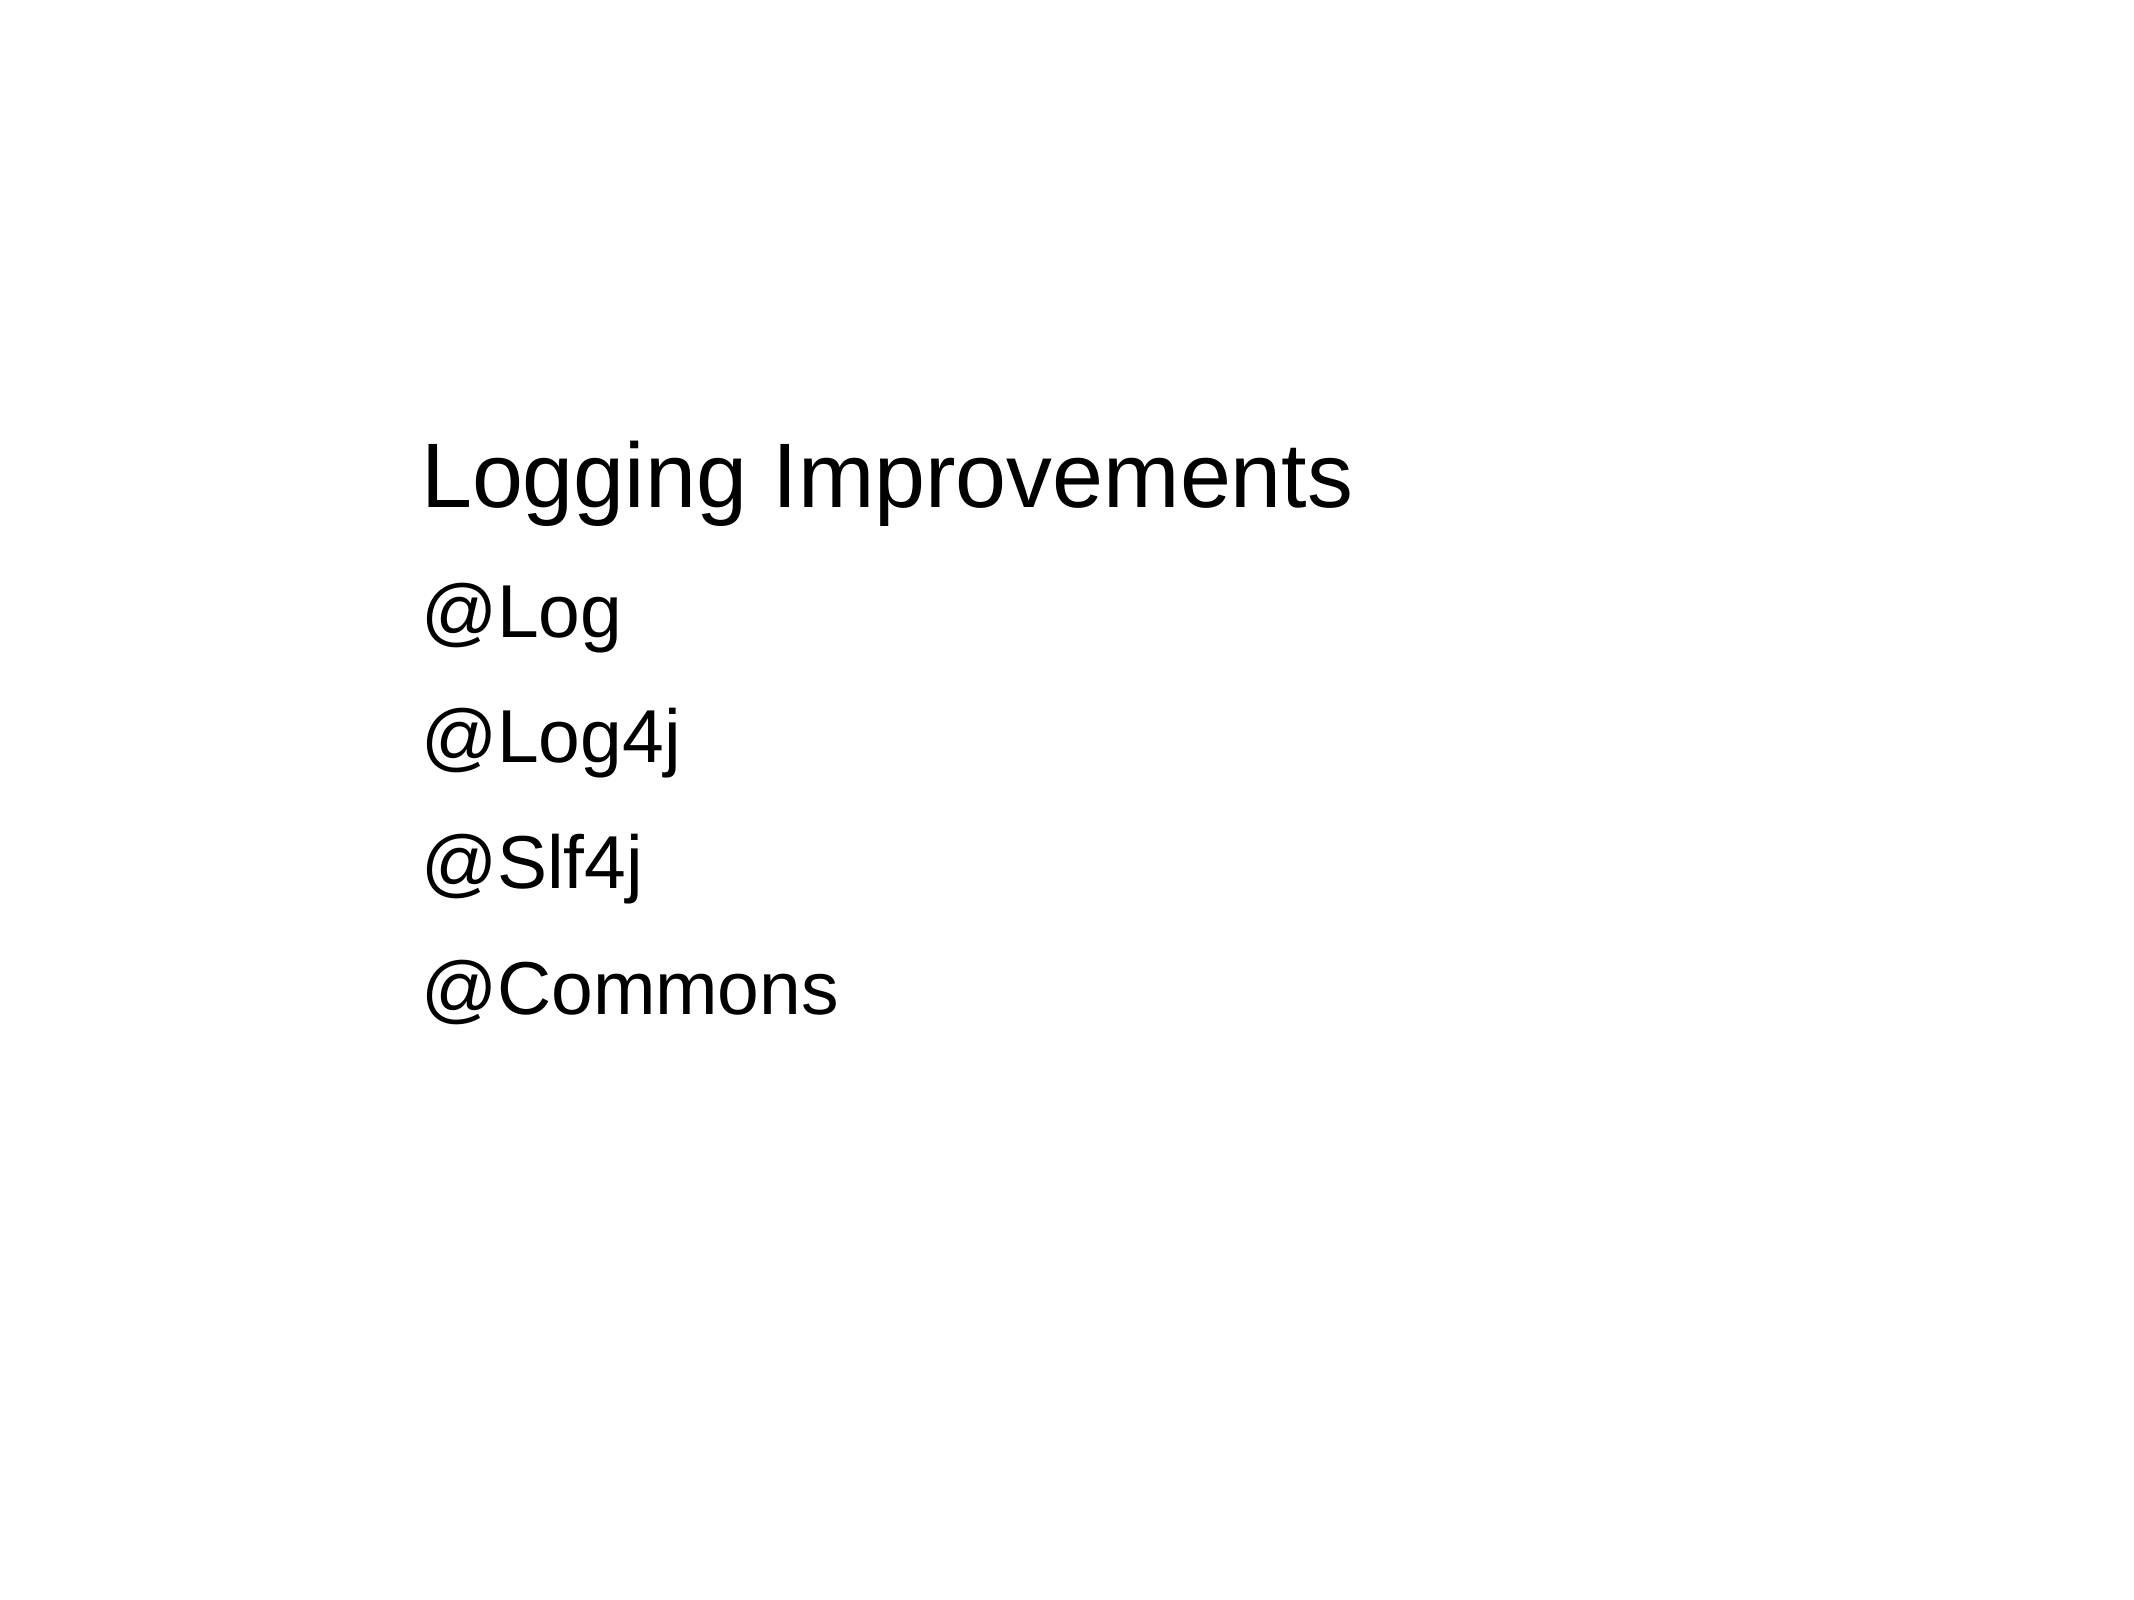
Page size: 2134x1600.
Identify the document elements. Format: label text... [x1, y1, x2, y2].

text_box Logging Improvements @Log @Log4j @Slf4j @Commons [421, 373, 1986, 1395]
